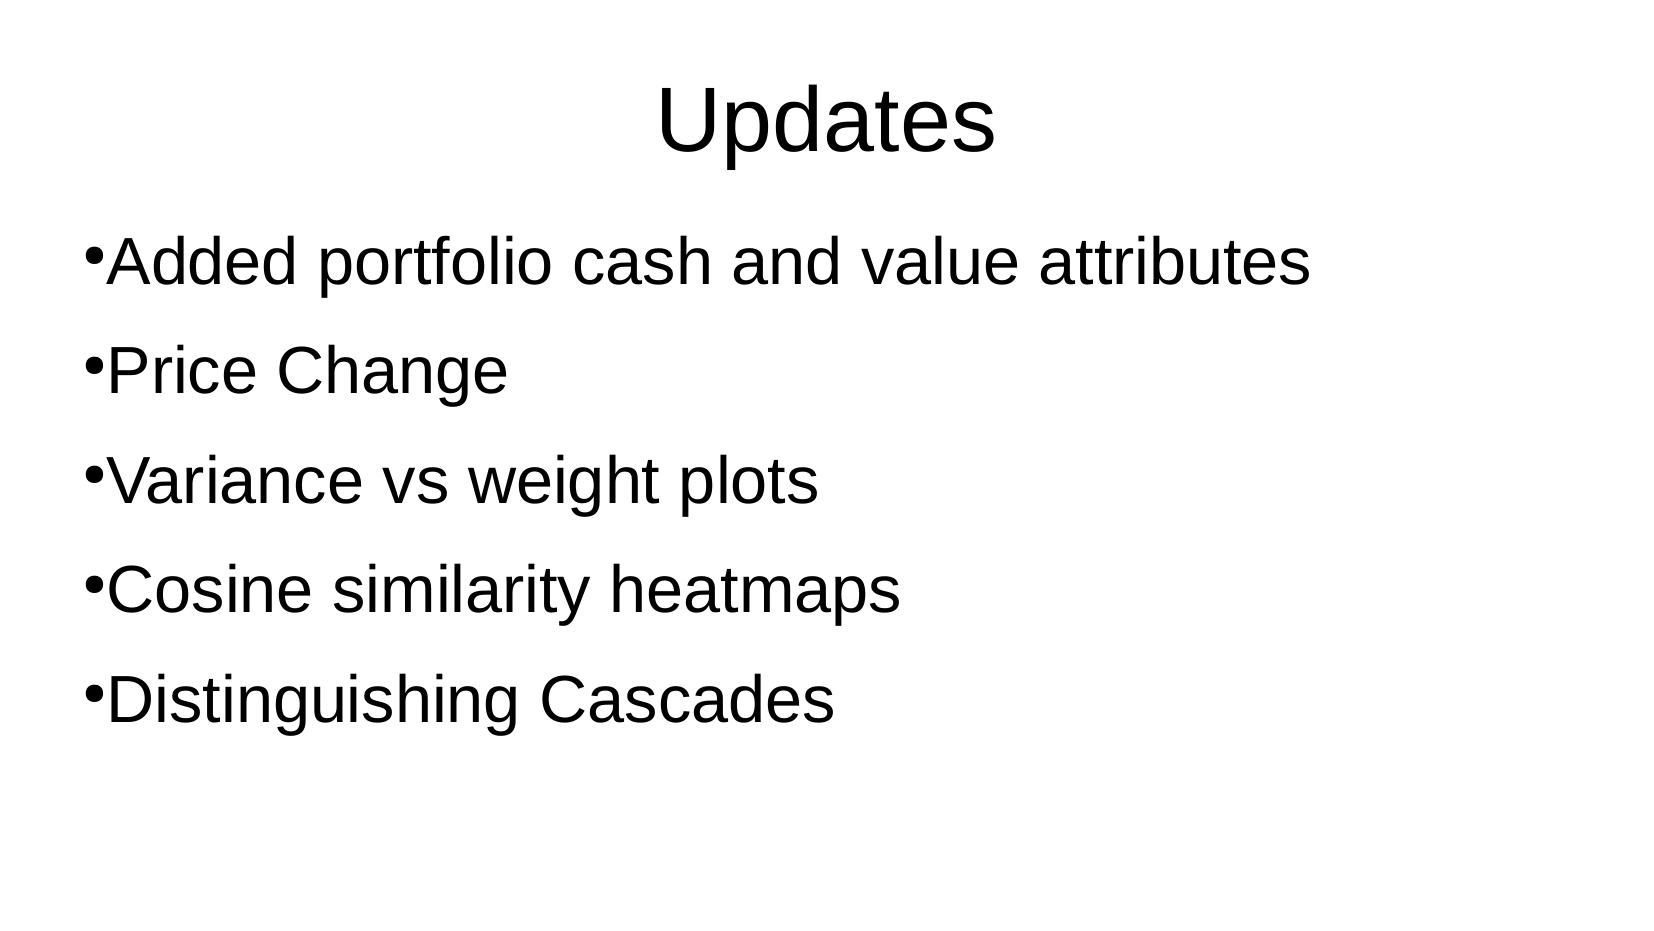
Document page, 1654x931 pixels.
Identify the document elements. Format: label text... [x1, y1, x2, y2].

list Added portfolio cash and value attributes Price Change Variance vs weight plots Cosine similarity heatmaps Distinguishing Cascades [82, 217, 1571, 758]
title Updates [82, 37, 1571, 193]
